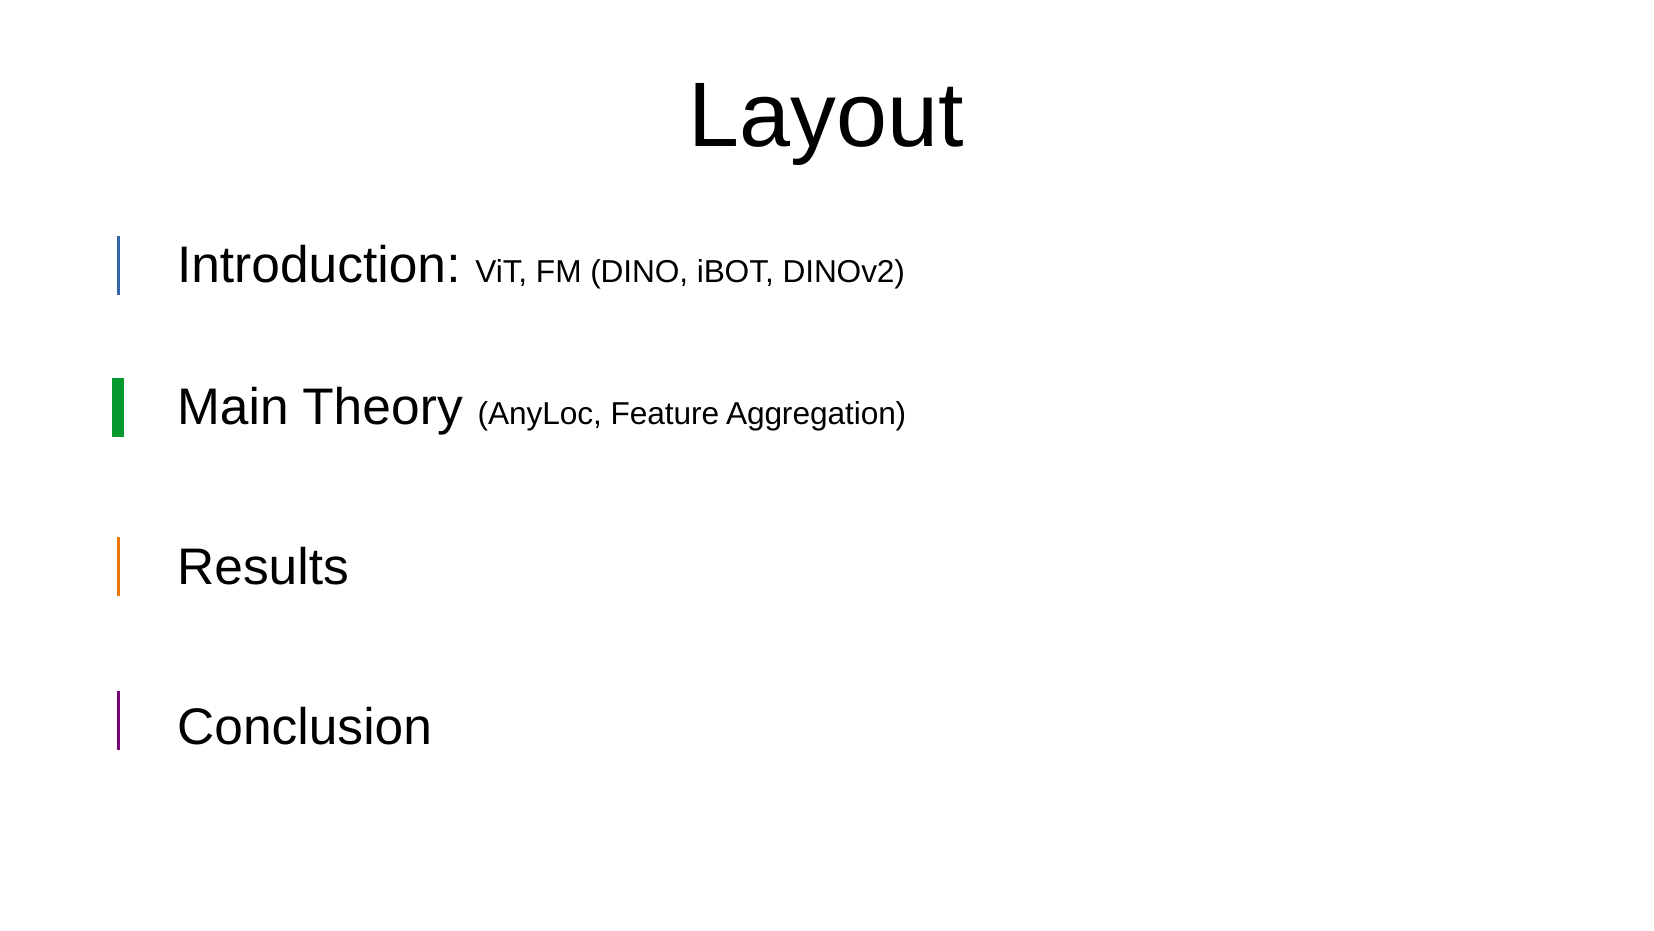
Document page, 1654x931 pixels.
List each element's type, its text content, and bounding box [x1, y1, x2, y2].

list Introduction: ViT, FM (DINO, iBOT, DINOv2) Main Theory (AnyLoc, Feature Aggregation) Results Conclusion [177, 236, 1571, 758]
title Layout [82, 37, 1571, 193]
